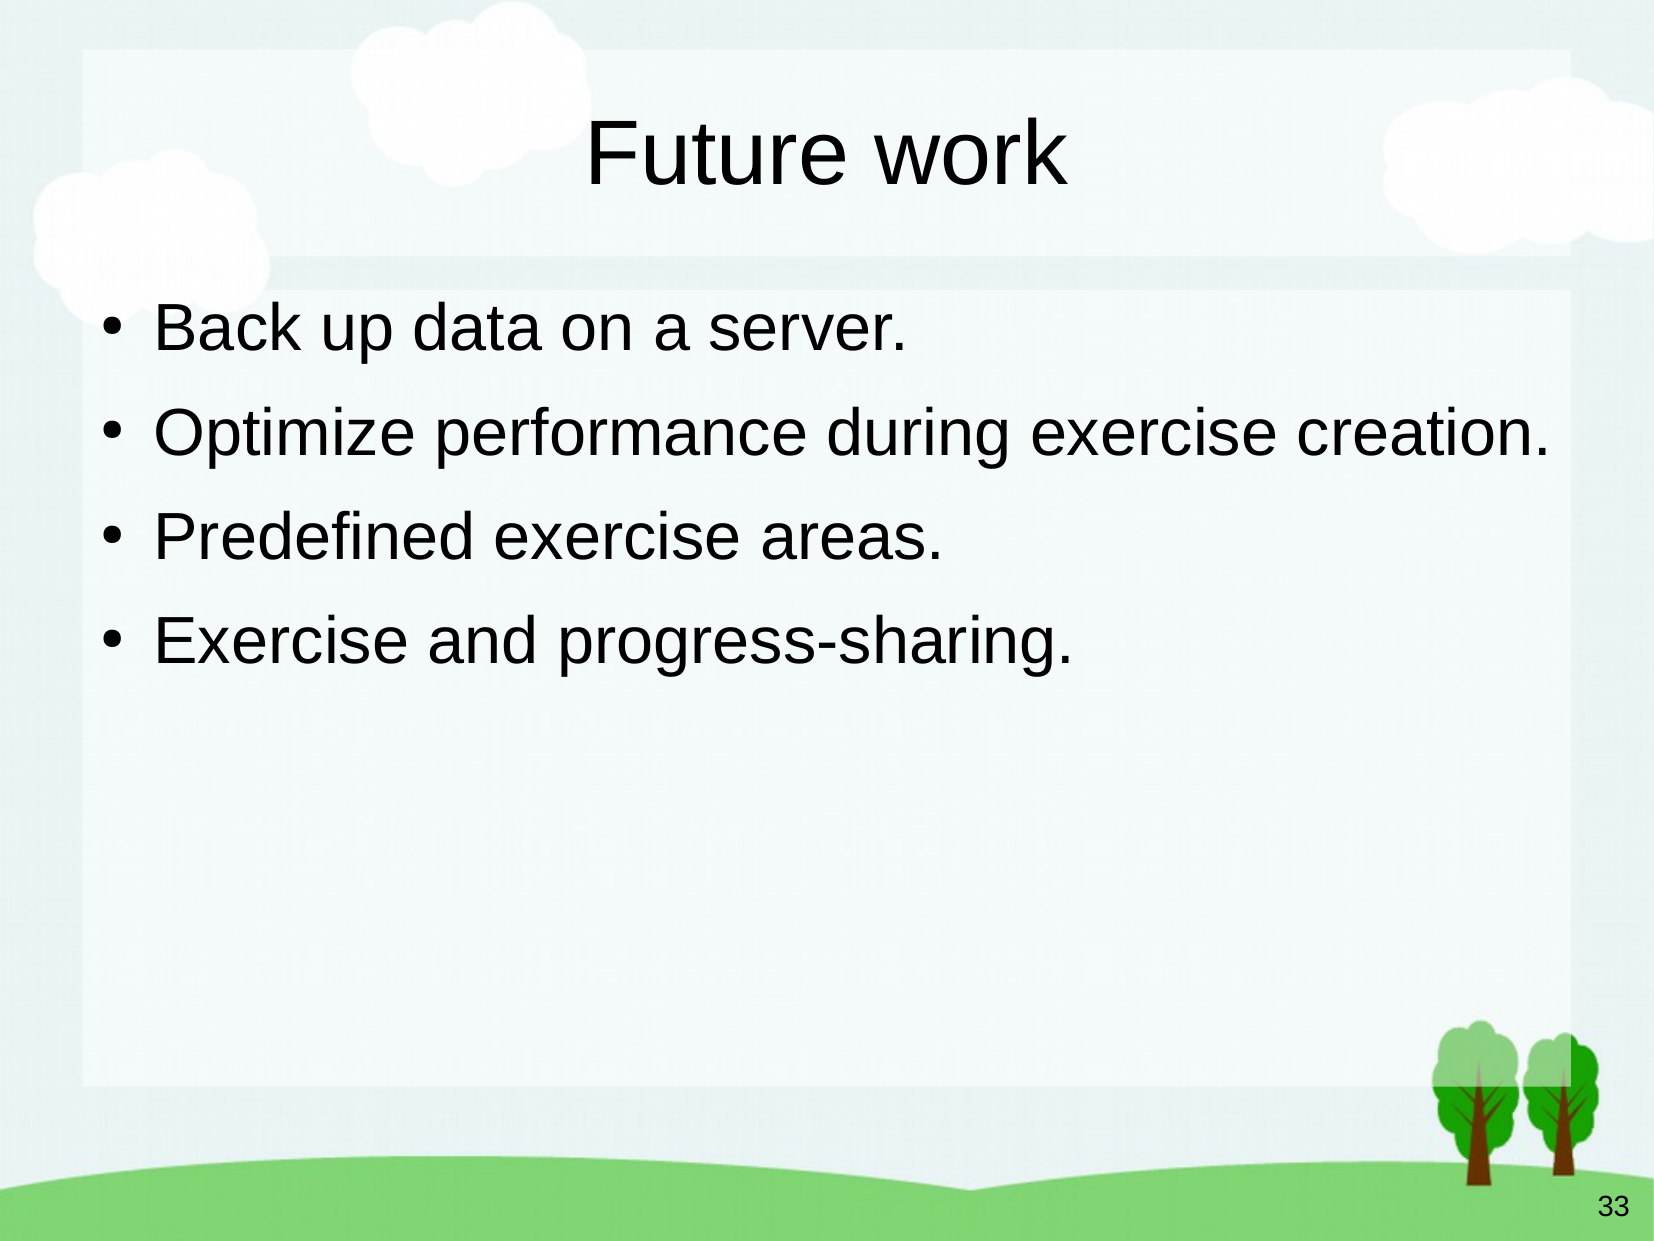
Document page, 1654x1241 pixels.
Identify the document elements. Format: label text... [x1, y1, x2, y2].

list Back up data on a server. Optimize performance during exercise creation. Predefined exercise areas. Exercise and progress-sharing. [82, 290, 1571, 1087]
title Future work [82, 49, 1571, 257]
picture [0, 0, 1654, 1241]
